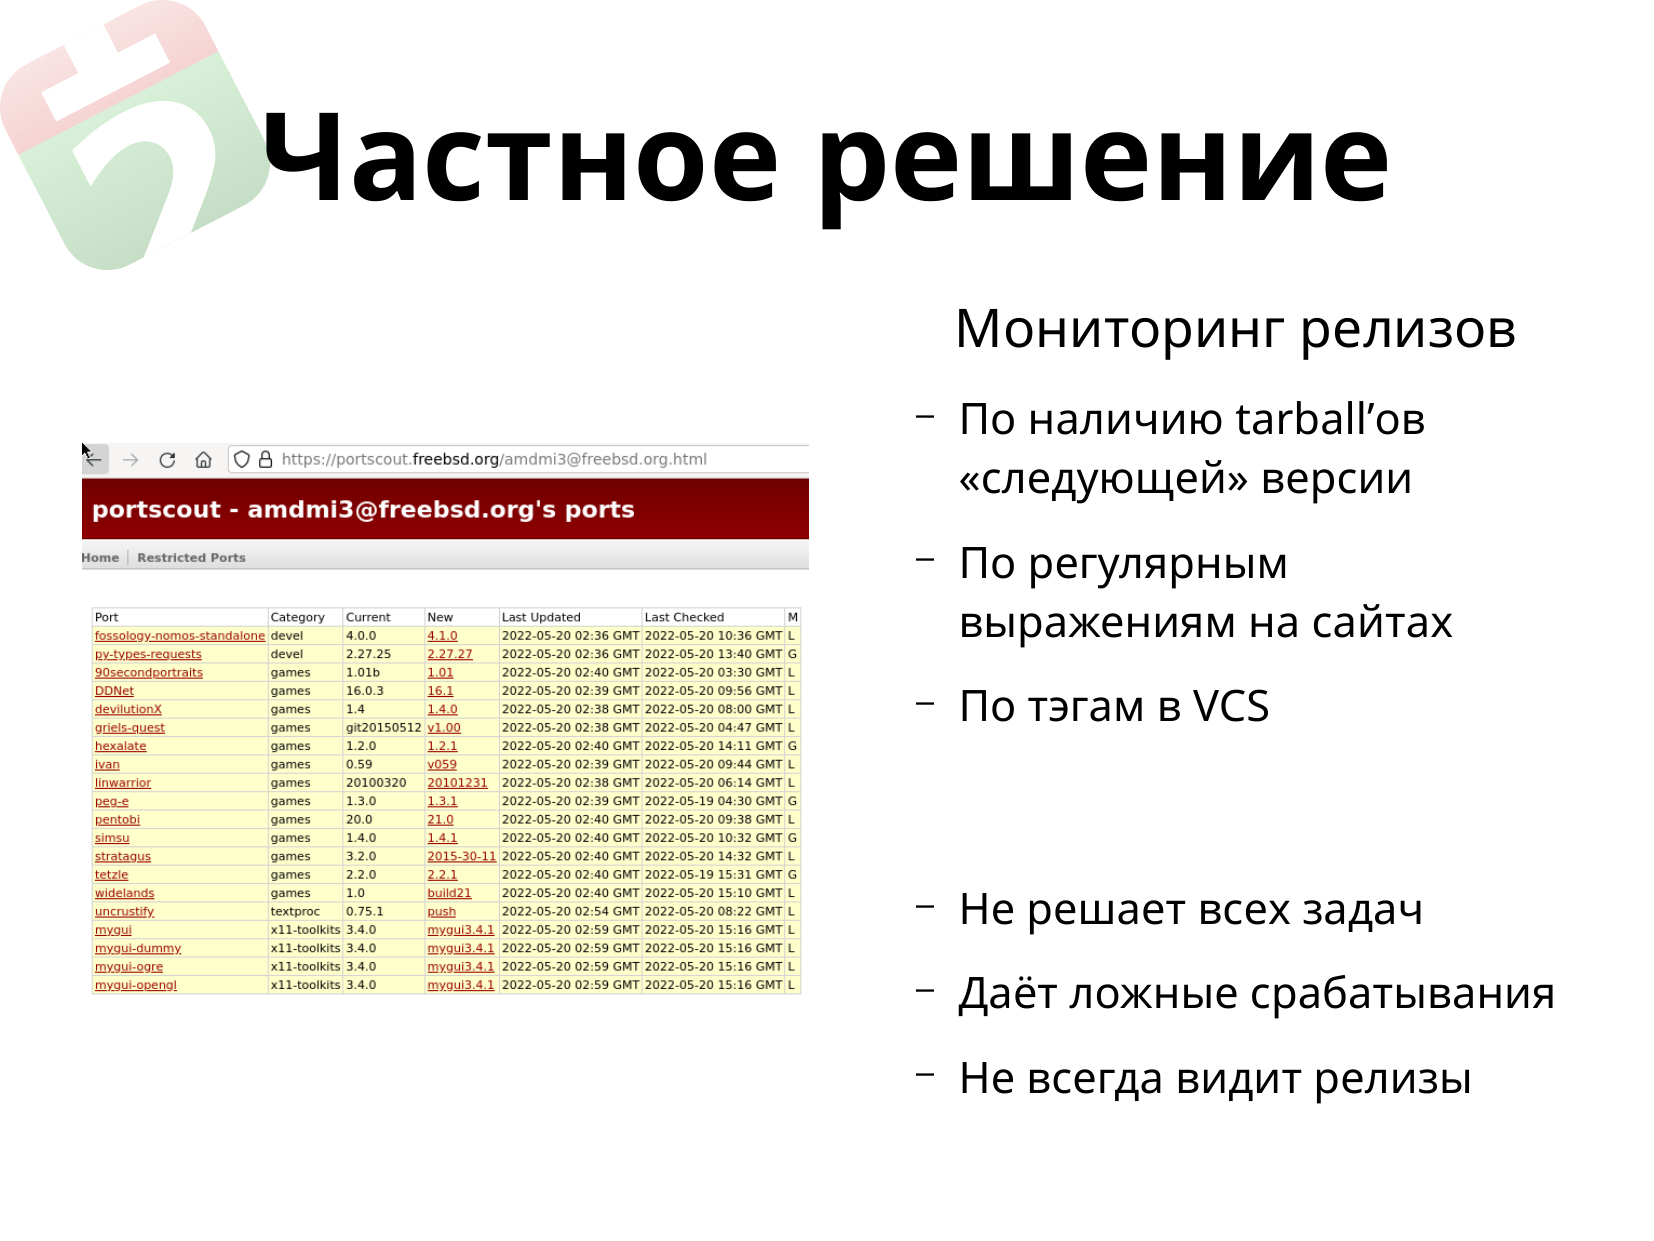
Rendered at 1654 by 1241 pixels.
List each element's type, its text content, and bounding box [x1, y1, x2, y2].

title Частное решение [82, 49, 1571, 257]
list Мониторинг релизов По наличию tarball’ов «следующей» версии По регулярным выражениям на сайтах По тэгам в VCS Не решает всех задач Даёт ложные срабатывания Не всегда видит релизы [845, 290, 1572, 1155]
picture [82, 359, 809, 1086]
